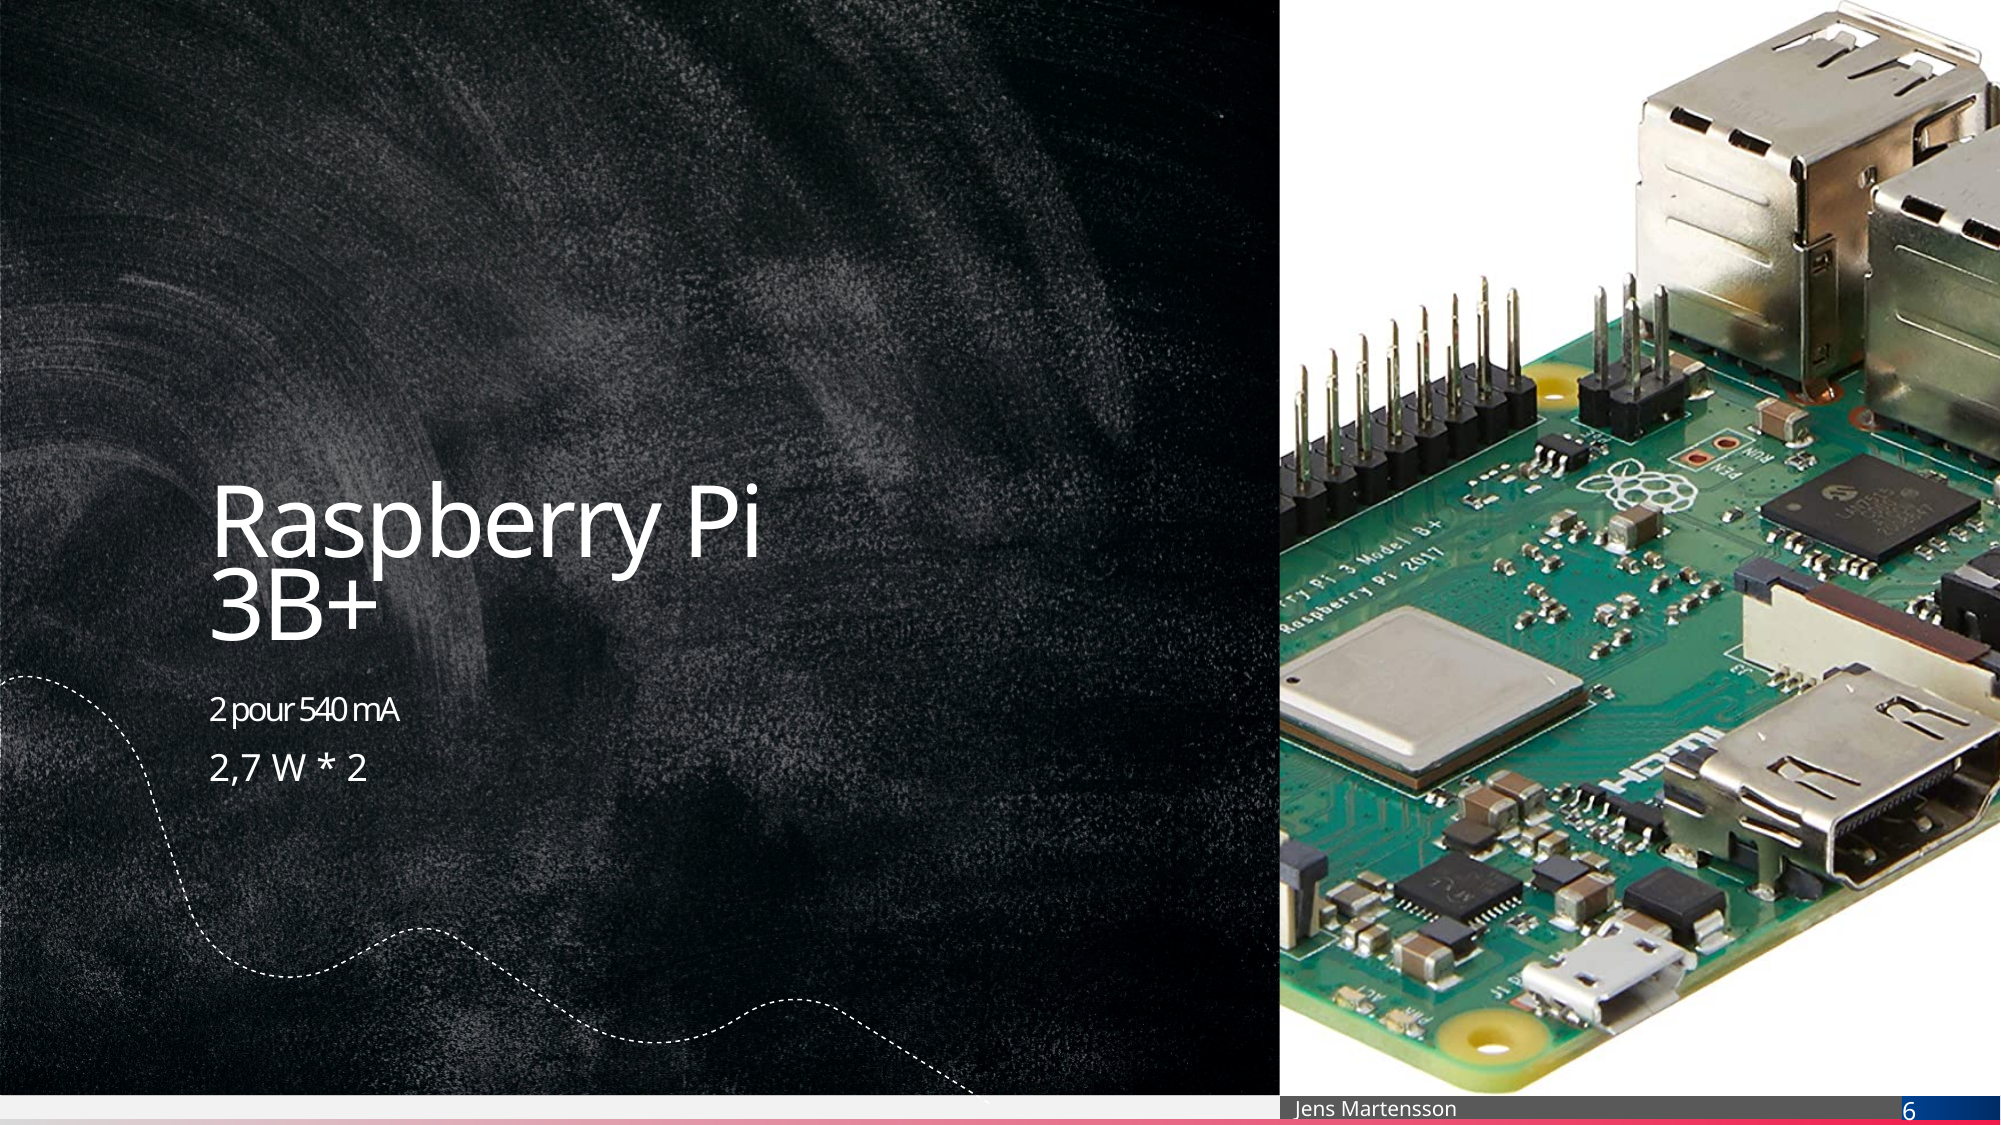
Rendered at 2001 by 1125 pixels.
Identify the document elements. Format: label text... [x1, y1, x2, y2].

text_box <numéro> [1901, 1096, 2000, 1120]
subtitle 2 pour 540 mA 2,7 W * 2 [208, 692, 826, 811]
title Raspberry Pi 3B+ [208, 407, 826, 661]
picture [0, 0, 2000, 1096]
